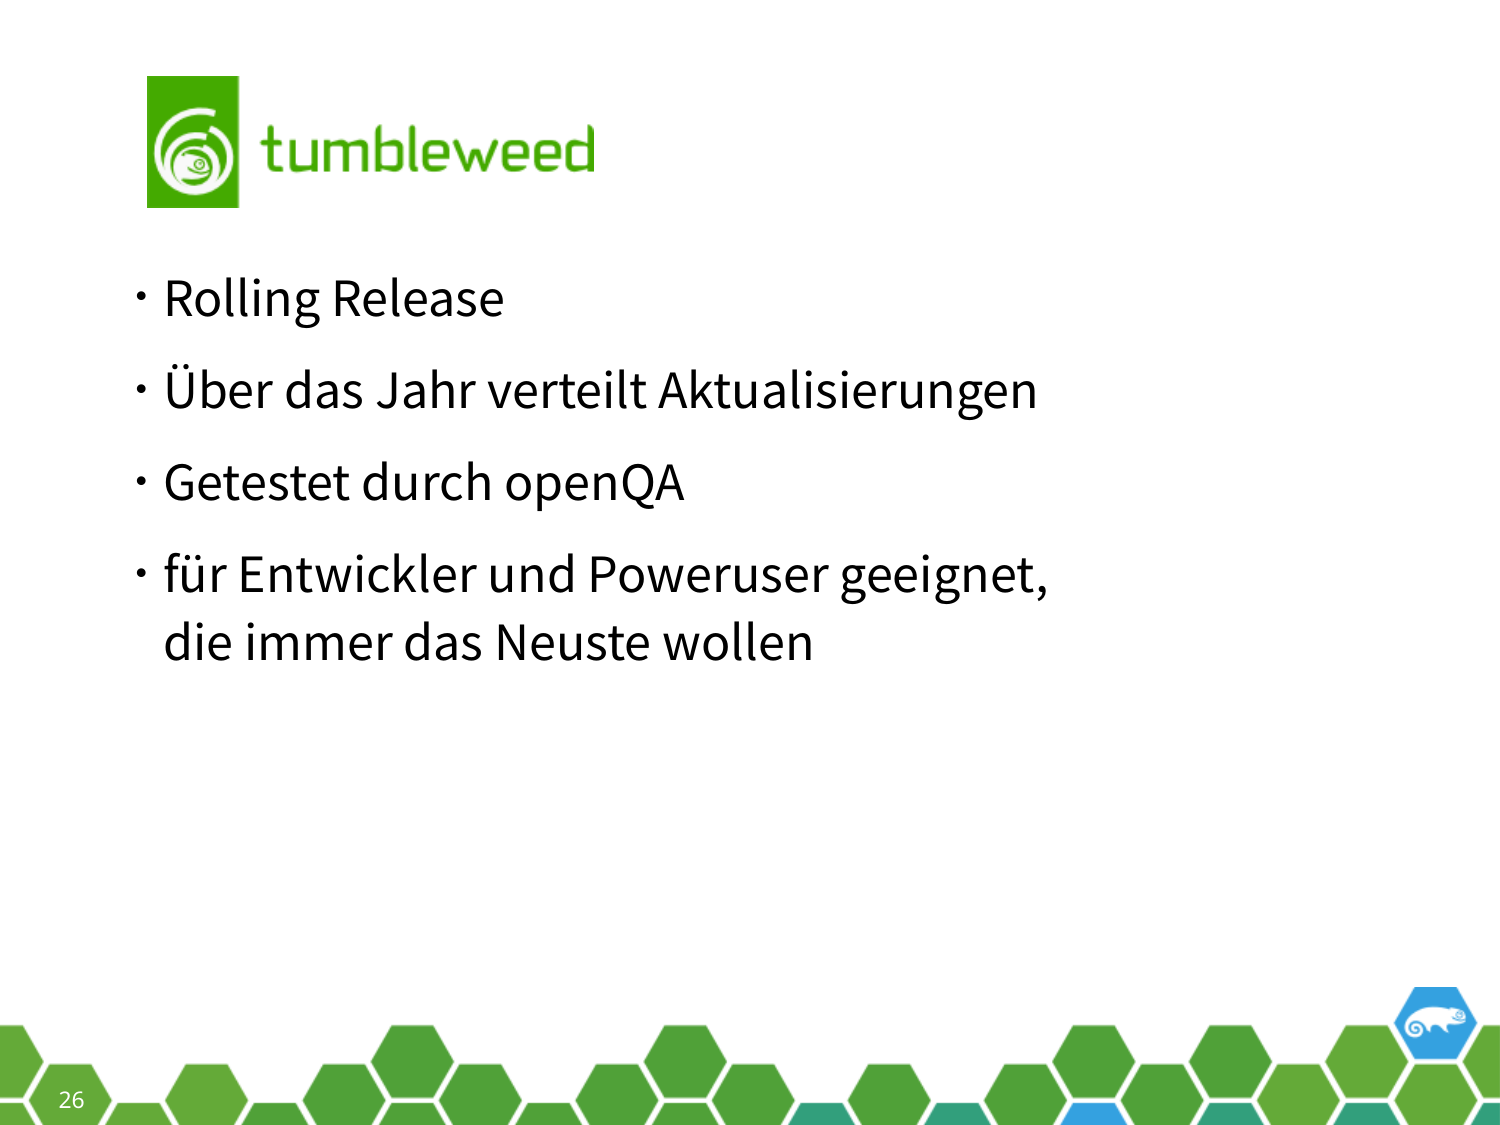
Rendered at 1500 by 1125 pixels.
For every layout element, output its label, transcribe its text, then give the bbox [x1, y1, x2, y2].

picture [147, 76, 594, 208]
list Rolling Release Über das Jahr verteilt Aktualisierungen Getestet durch openQA für Entwickler und Poweruser geeignet, die immer das Neuste wollen [135, 262, 1107, 771]
picture [0, 987, 1500, 1125]
